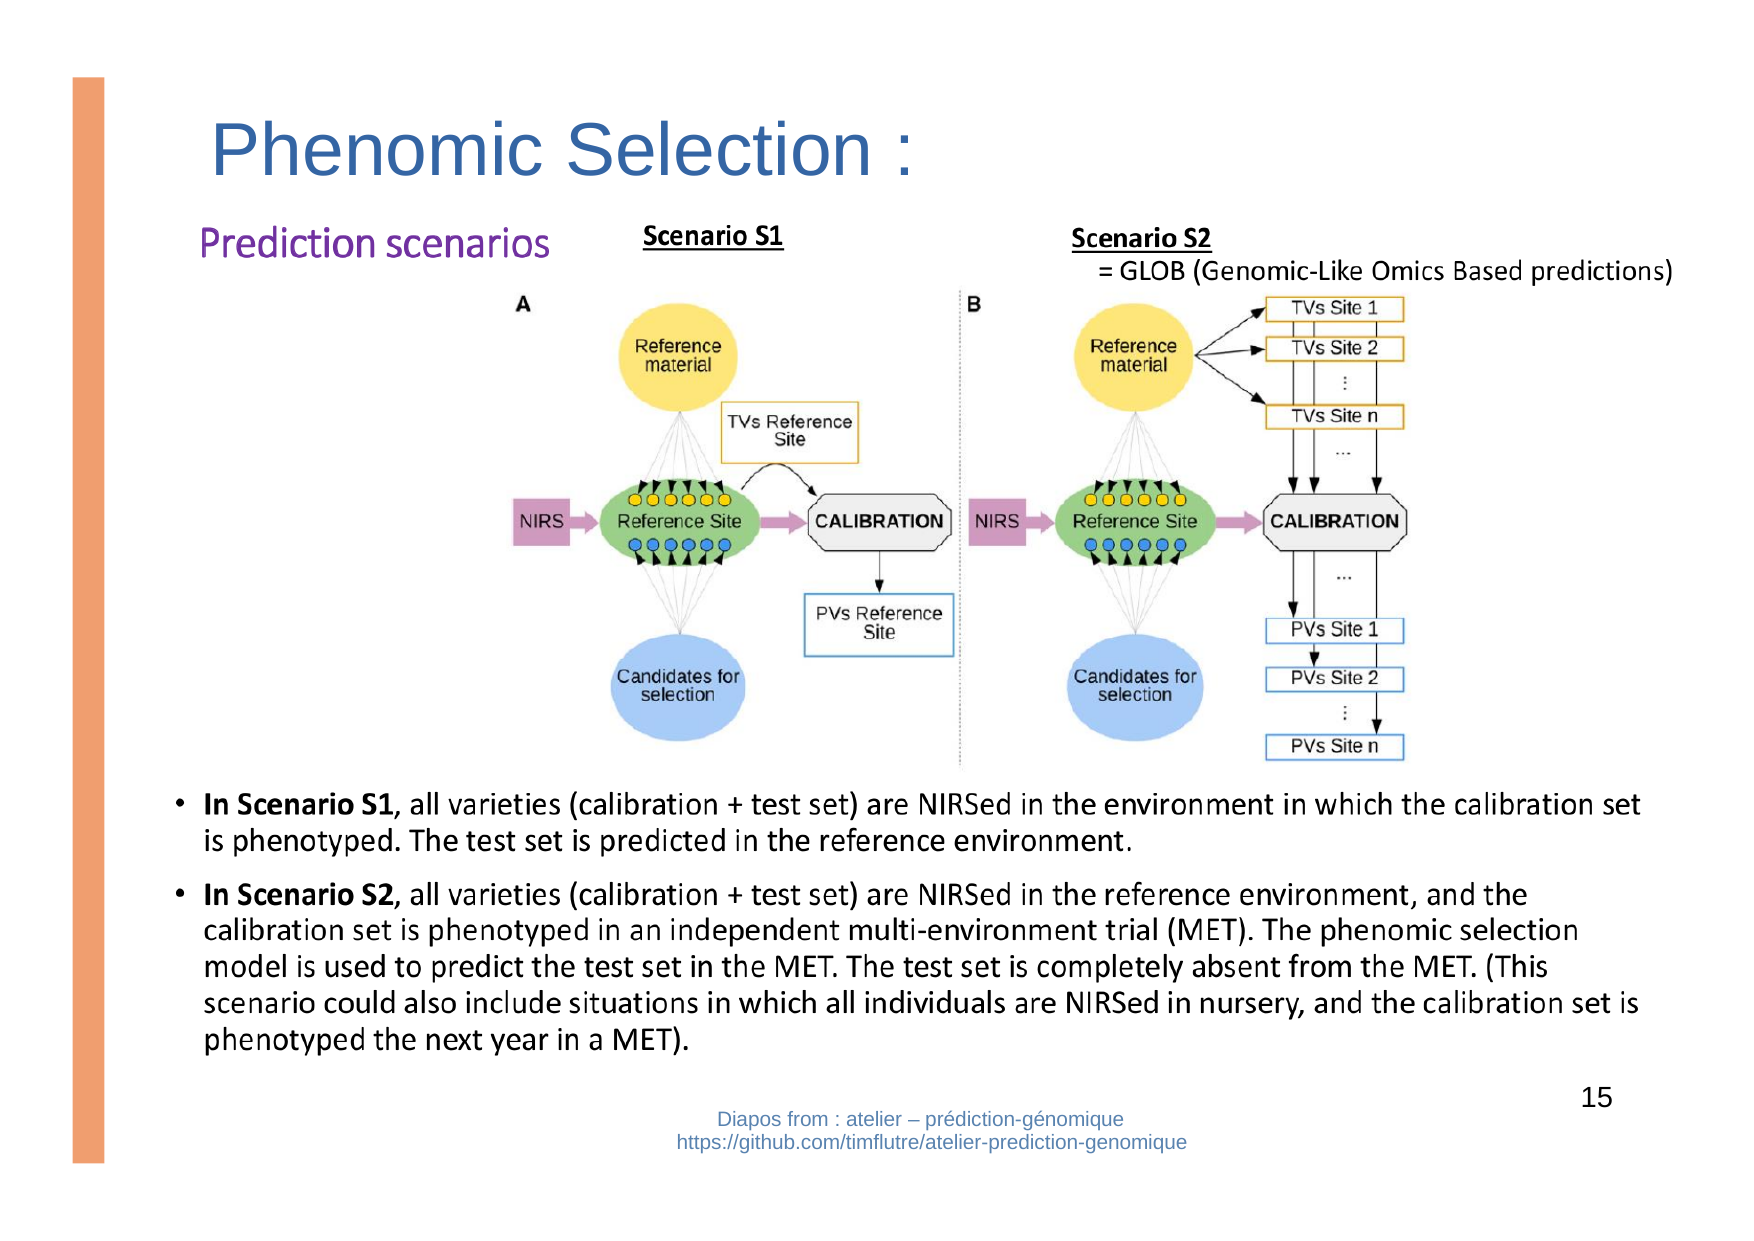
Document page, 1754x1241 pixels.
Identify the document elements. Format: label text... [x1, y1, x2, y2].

picture [163, 205, 1695, 1062]
text_box Diapos from : atelier – prédiction-génomique https://github.com/timflutre/atelier-prediction-genomique [661, 1099, 1208, 1171]
text_box Phenomic Selection : [196, 99, 991, 199]
text_box [72, 77, 105, 1164]
